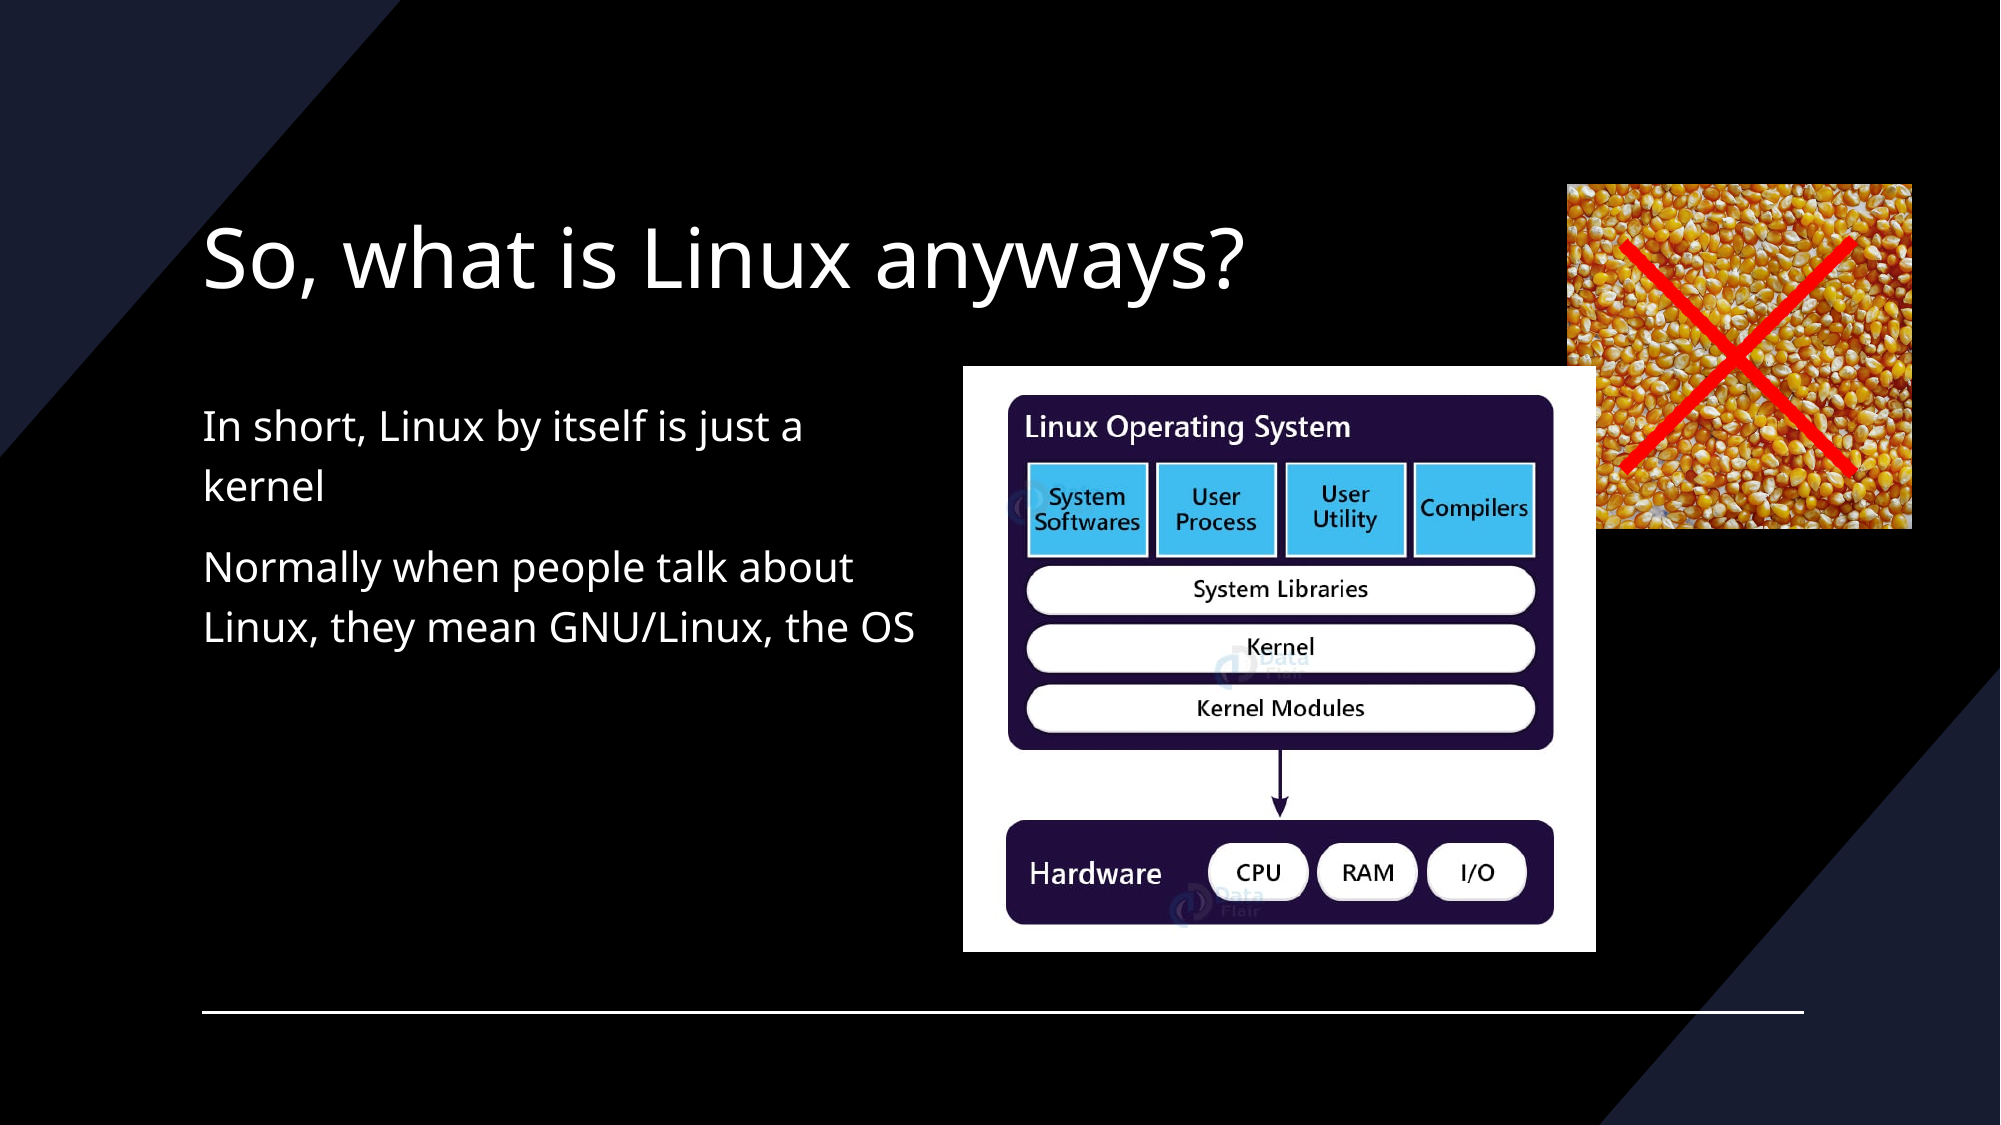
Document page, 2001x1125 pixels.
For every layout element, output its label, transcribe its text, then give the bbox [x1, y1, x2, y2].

title So, what is Linux anyways? [187, 143, 1813, 367]
list In short, Linux by itself is just a kernel Normally when people talk about Linux, they mean GNU/Linux, the OS [187, 382, 944, 968]
picture [963, 184, 1912, 952]
